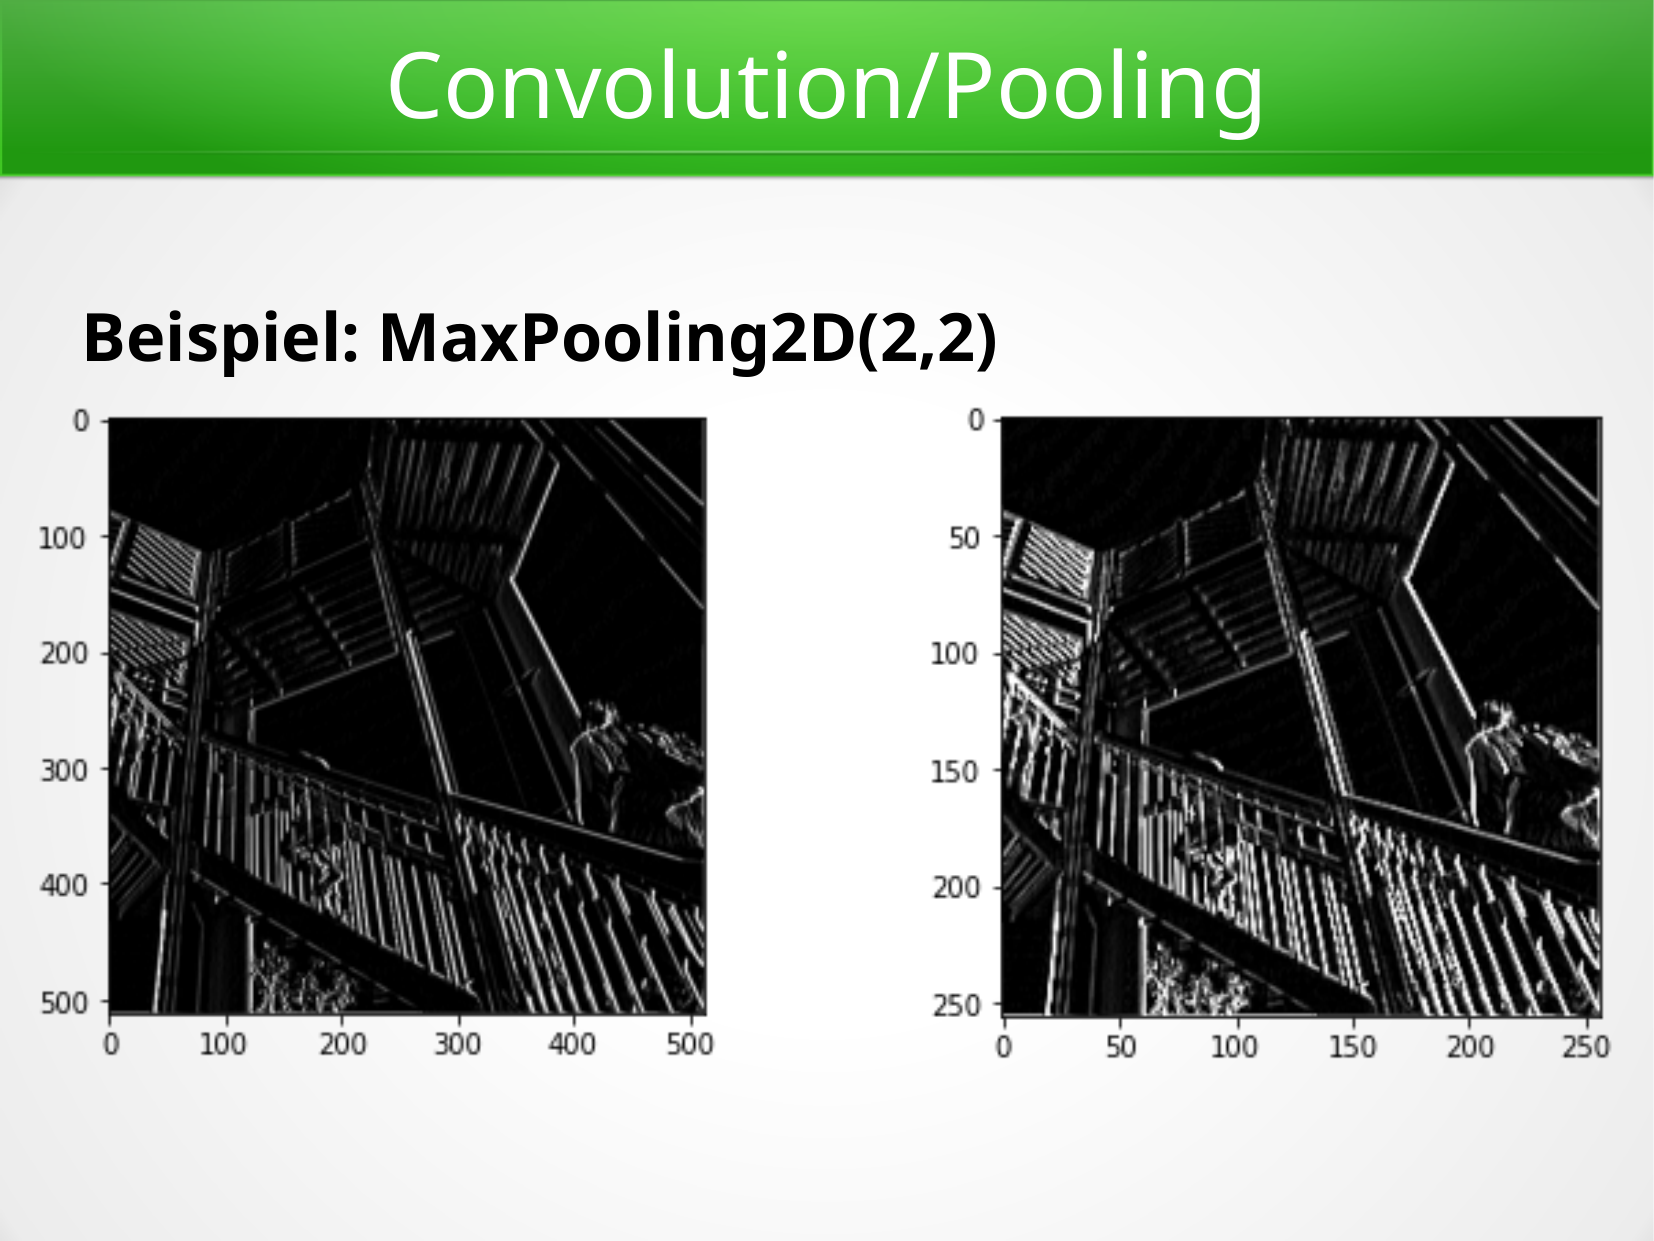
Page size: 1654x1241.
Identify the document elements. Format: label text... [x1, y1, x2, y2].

picture [0, 0, 1654, 1241]
list Beispiel: MaxPooling2D(2,2) [81, 290, 1570, 1010]
title Convolution/Pooling [82, 11, 1571, 154]
